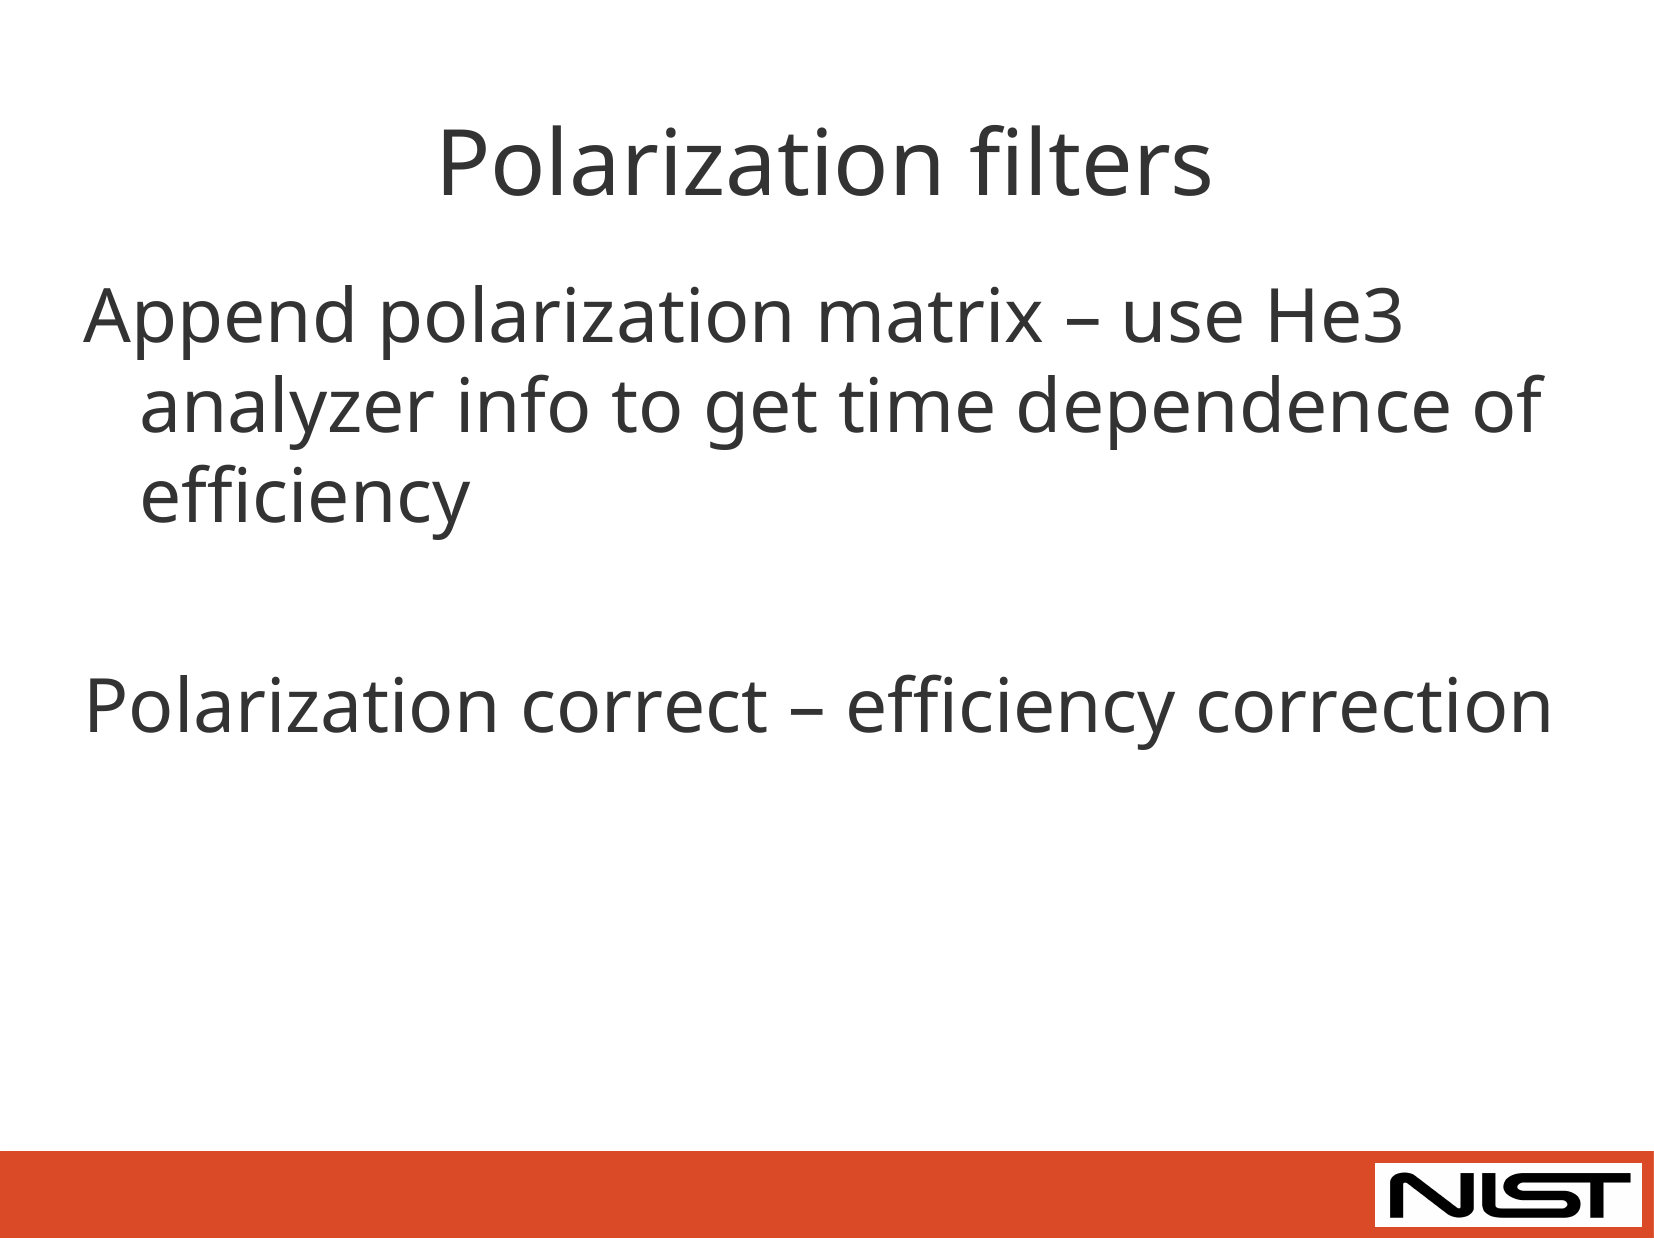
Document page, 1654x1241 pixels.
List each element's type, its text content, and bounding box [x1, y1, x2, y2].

list Append polarization matrix – use He3 analyzer info to get time dependence of efficiency Polarization correct – efficiency correction [75, 259, 1587, 1078]
title Polarization filters [56, 68, 1596, 263]
picture [0, 1151, 1654, 1238]
